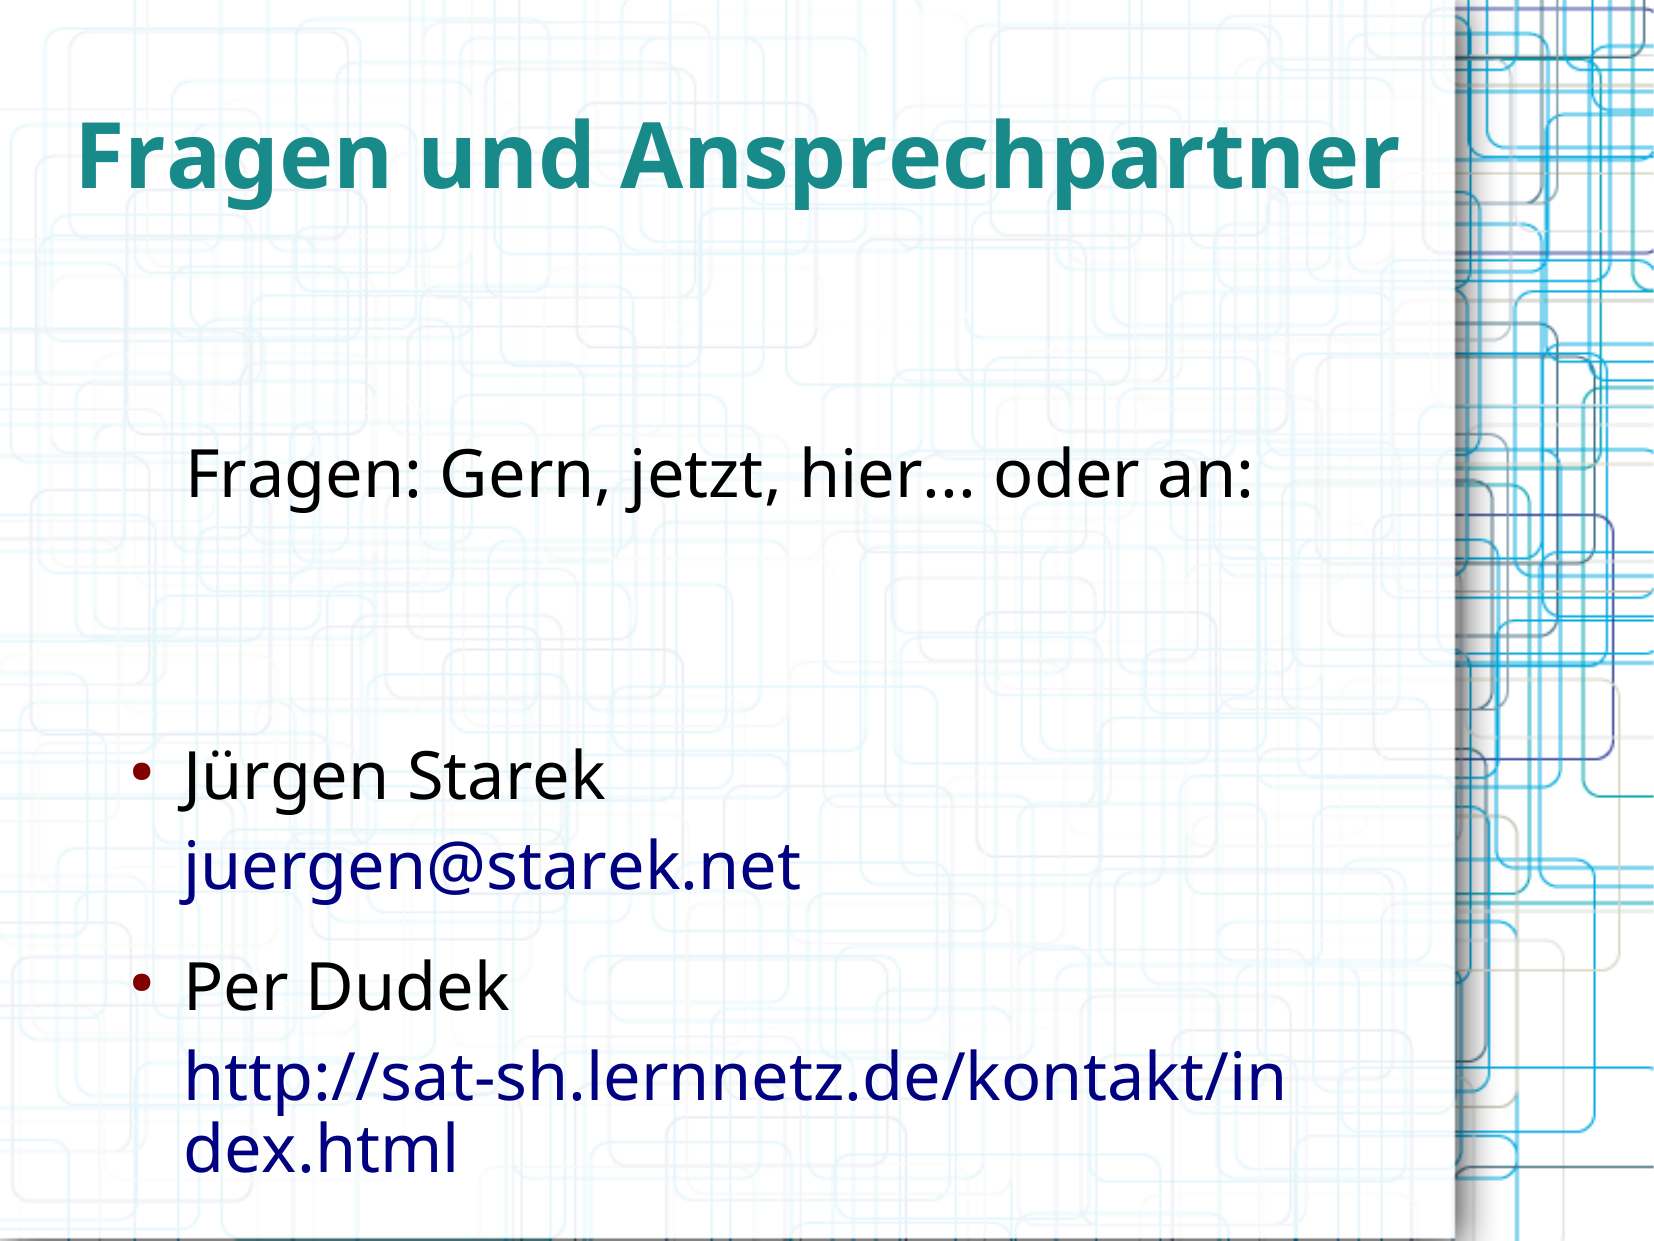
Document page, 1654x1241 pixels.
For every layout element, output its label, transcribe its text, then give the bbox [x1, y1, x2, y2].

list Fragen: Gern, jetzt, hier... oder an: Jürgen Starek juergen@starek.net Per Dudek http://sat-sh.lernnetz.de/kontakt/index.html [112, 426, 1329, 1146]
title Fragen und Ansprechpartner [59, 49, 1418, 257]
picture [0, 0, 1654, 1241]
